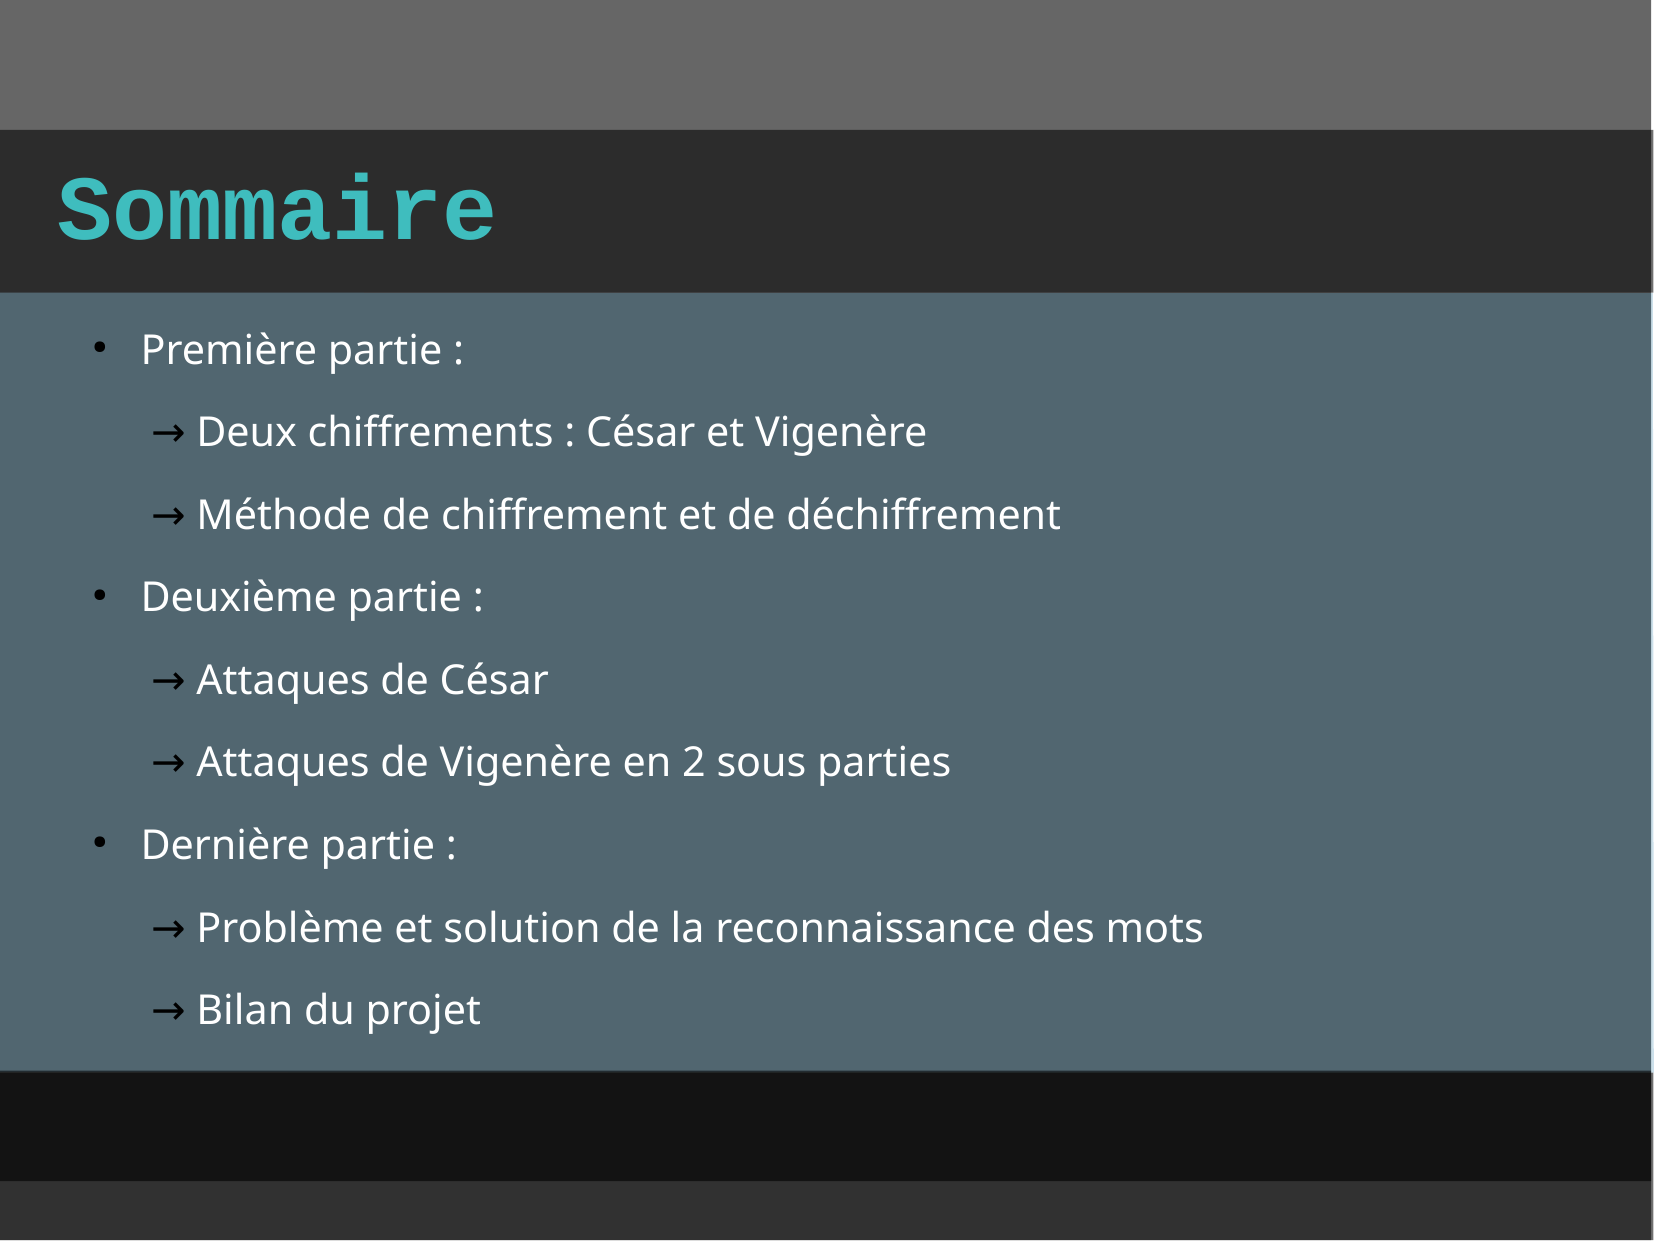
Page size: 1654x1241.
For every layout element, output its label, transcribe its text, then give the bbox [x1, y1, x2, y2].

list Première partie : → Deux chiffrements : César et Vigenère → Méthode de chiffrement et de déchiffrement Deuxième partie : → Attaques de César → Attaques de Vigenère en 2 sous parties Dernière partie : → Problème et solution de la reconnaissance des mots → Bilan du projet [76, 320, 1565, 1040]
title Sommaire [23, 110, 532, 292]
text_box [0, 0, 1654, 1241]
